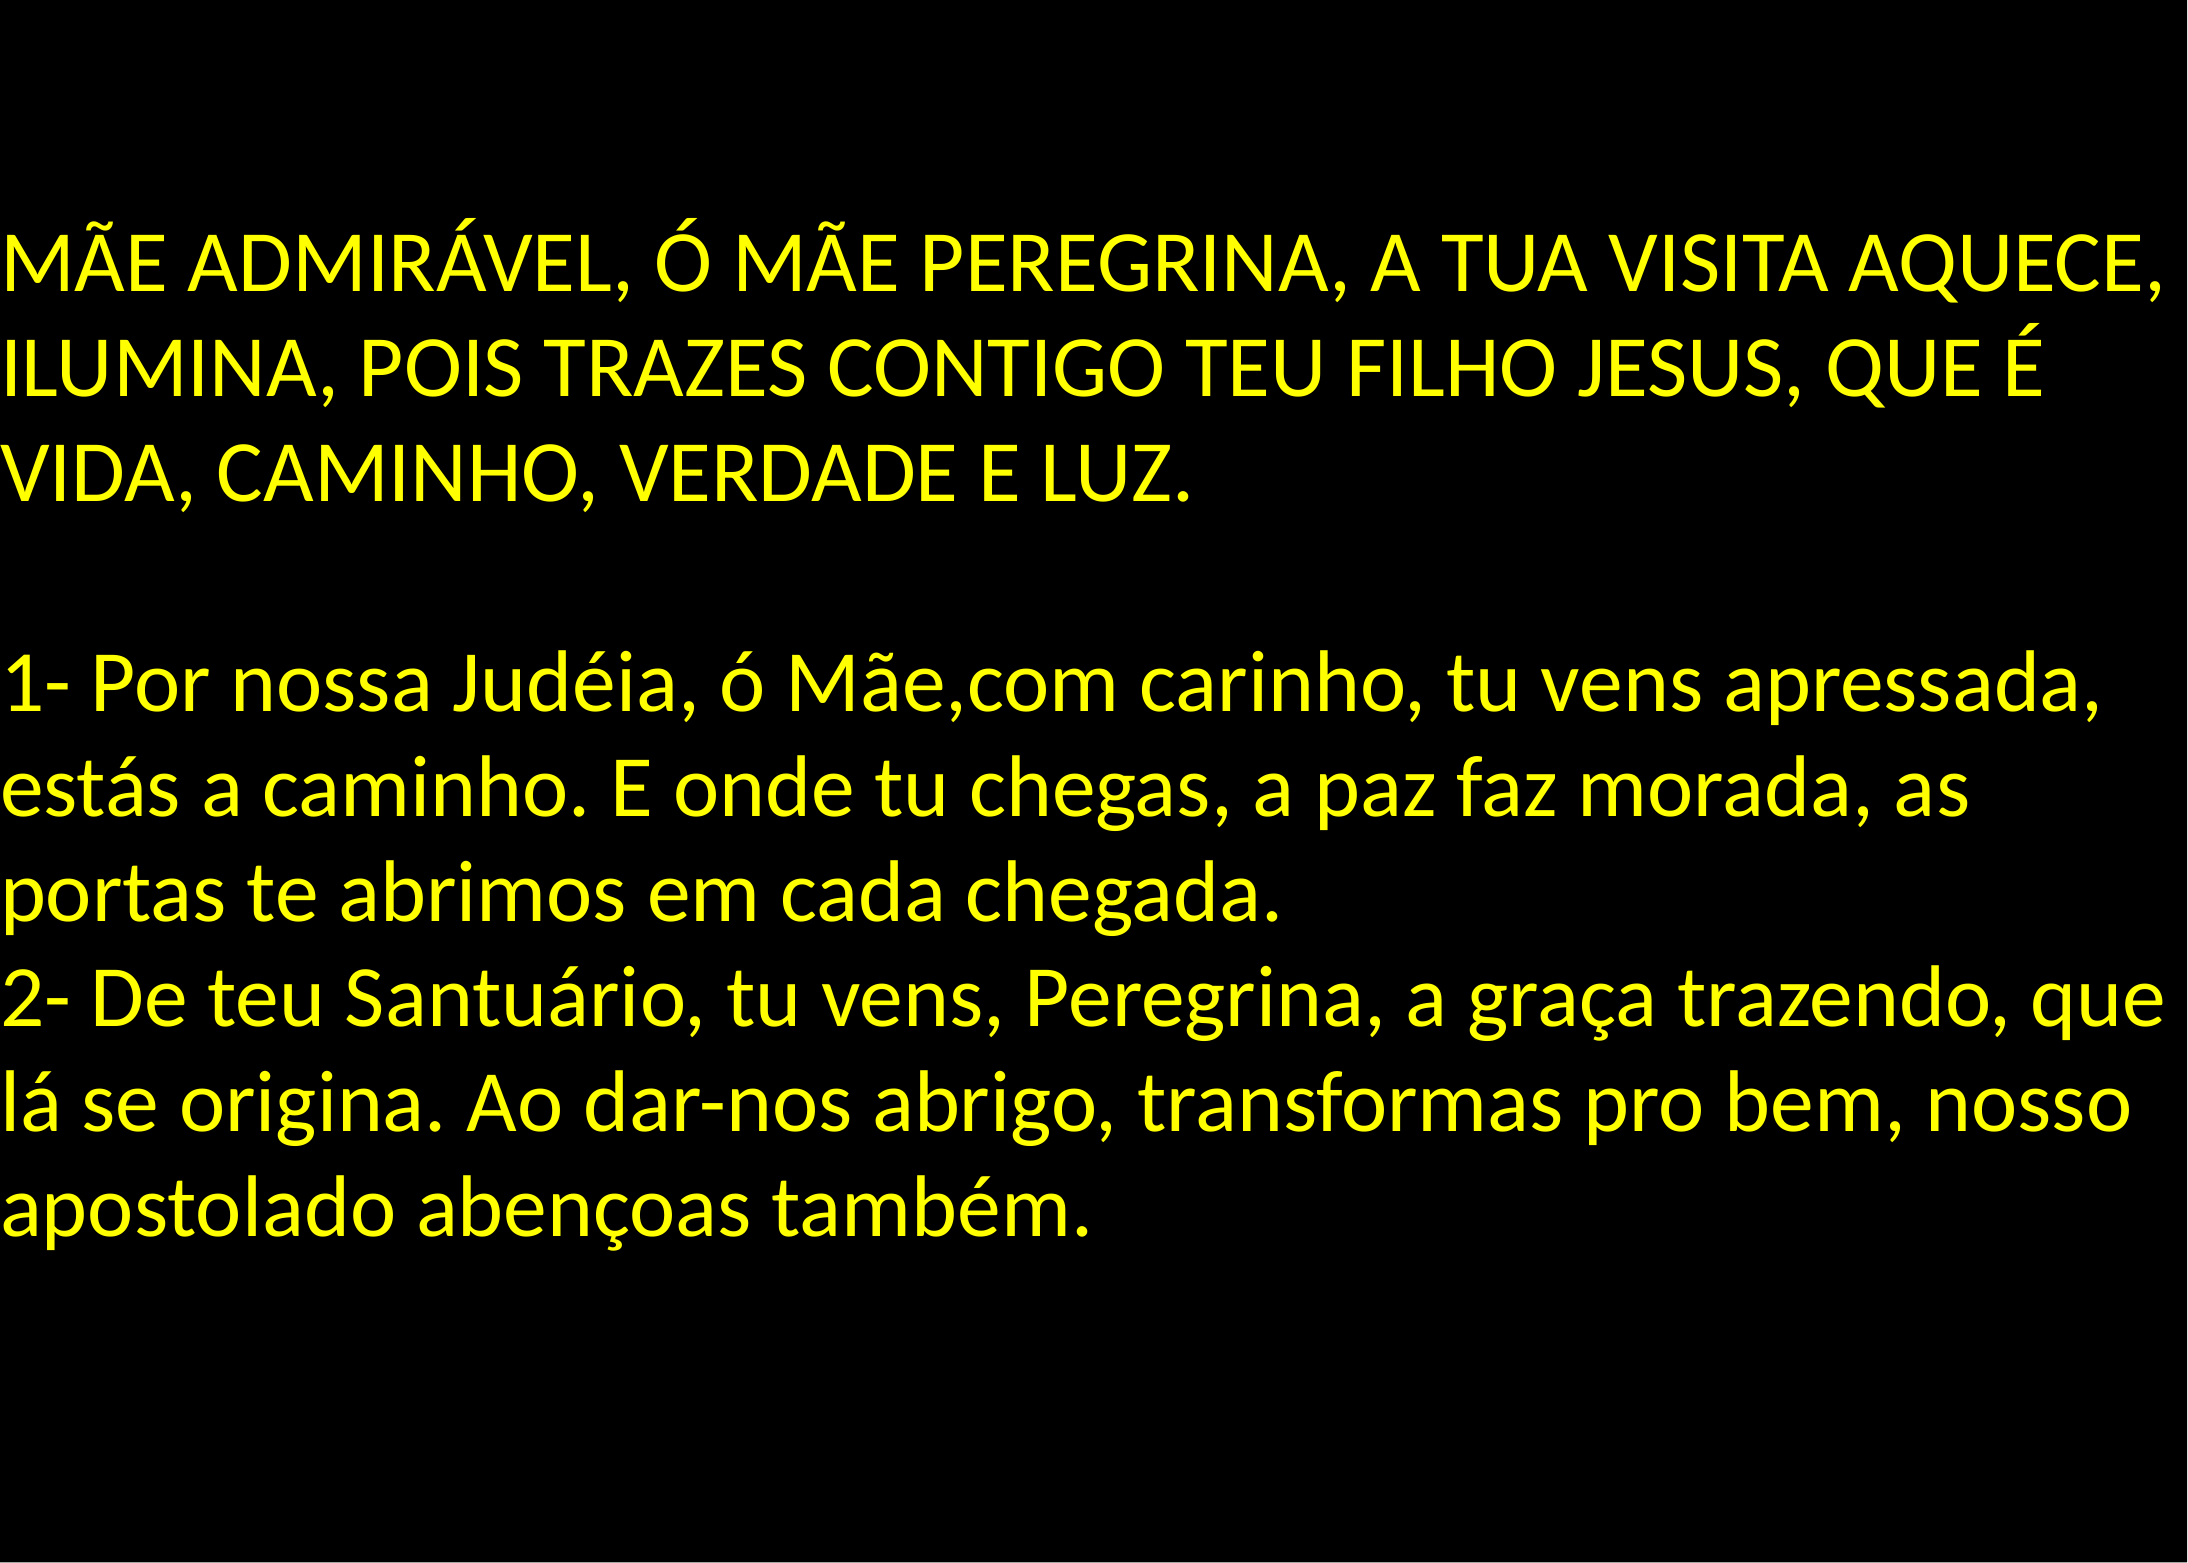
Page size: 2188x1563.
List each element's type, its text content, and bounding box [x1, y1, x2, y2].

title MÃE ADMIRÁVEL, Ó MÃE PEREGRINA, A TUA VISITA AQUECE, ILUMINA, POIS TRAZES CONTIGO TEU FILHO JESUS, QUE É VIDA, CAMINHO, VERDADE E LUZ. 1- Por nossa Judéia, ó Mãe,com carinho, tu vens apressada, estás a caminho. E onde tu chegas, a paz faz morada, as portas te abrimos em cada chegada. 2- De teu Santuário, tu vens, Peregrina, a graça trazendo, que lá se origina. Ao dar-nos abrigo, transformas pro bem, nosso apostolado abençoas também. [0, 0, 2188, 1563]
